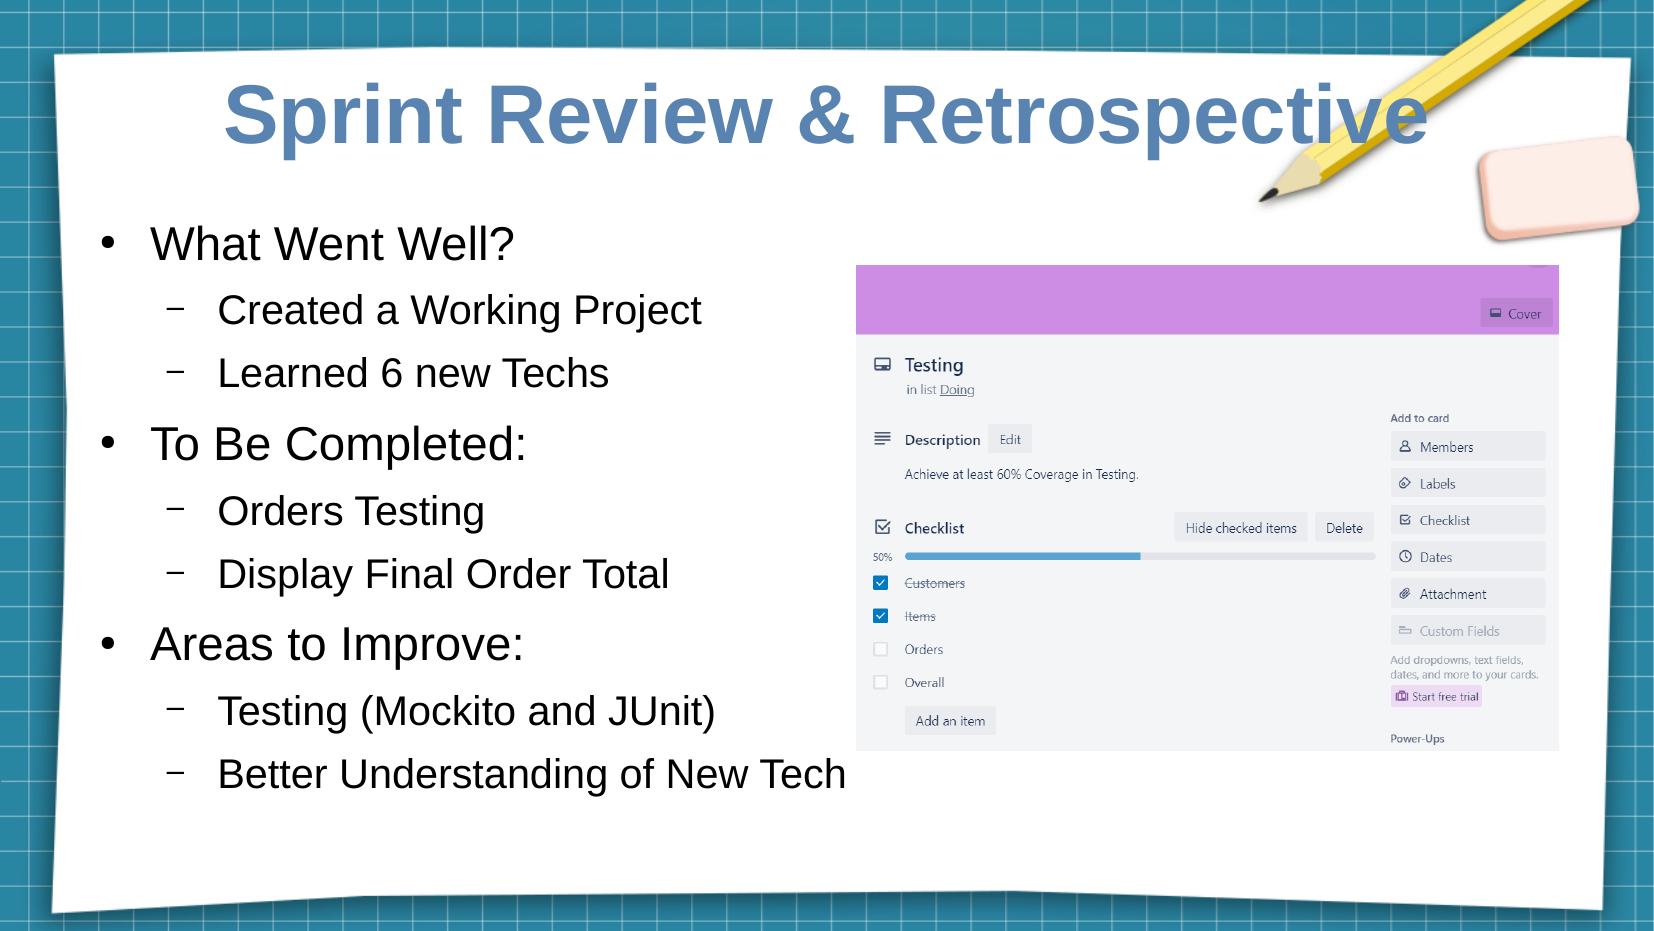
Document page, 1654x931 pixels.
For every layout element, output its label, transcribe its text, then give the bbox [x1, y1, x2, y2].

title Sprint Review & Retrospective [82, 37, 1571, 193]
list What Went Well? Created a Working Project Learned 6 new Techs To Be Completed: Orders Testing Display Final Order Total Areas to Improve: Testing (Mockito and JUnit) Better Understanding of New Tech [82, 217, 1571, 798]
picture [0, 0, 1654, 931]
